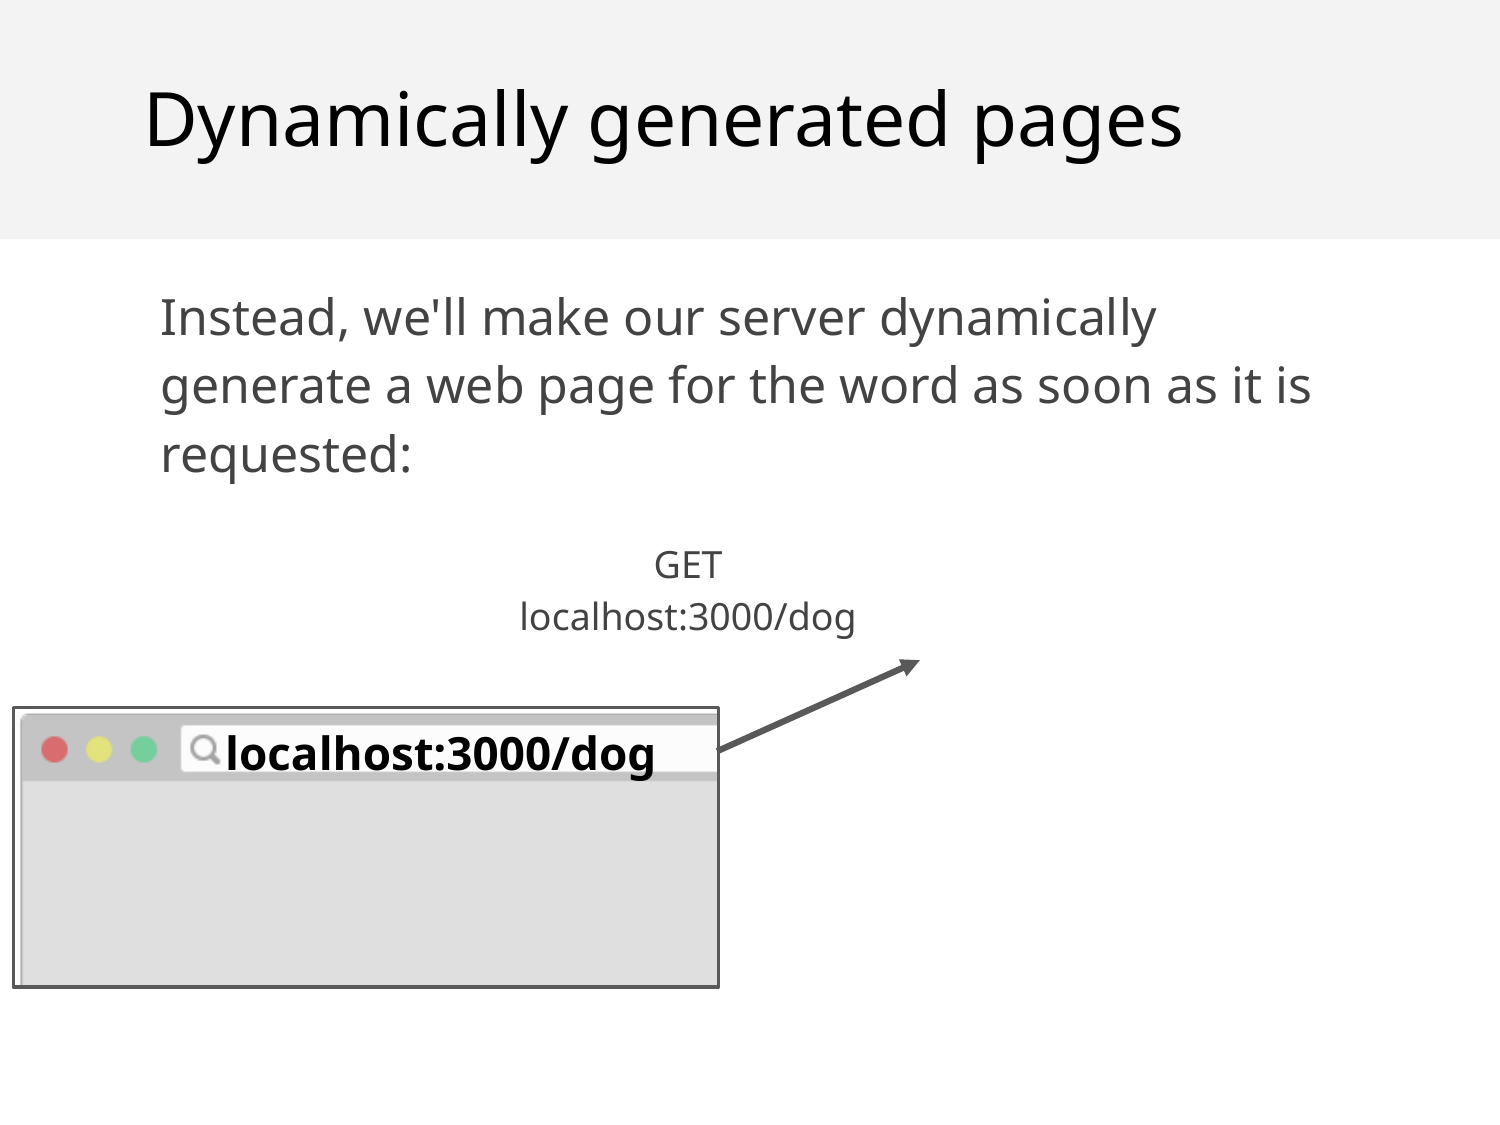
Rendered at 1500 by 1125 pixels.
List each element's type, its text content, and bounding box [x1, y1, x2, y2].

list Instead, we'll make our server dynamically generate a web page for the word as soon as it is requested: [145, 260, 1372, 455]
text_box GET localhost:3000/dog [491, 519, 885, 687]
title Dynamically generated pages [128, 56, 1372, 183]
text_box localhost:3000/dog [210, 709, 717, 794]
picture [14, 709, 717, 986]
